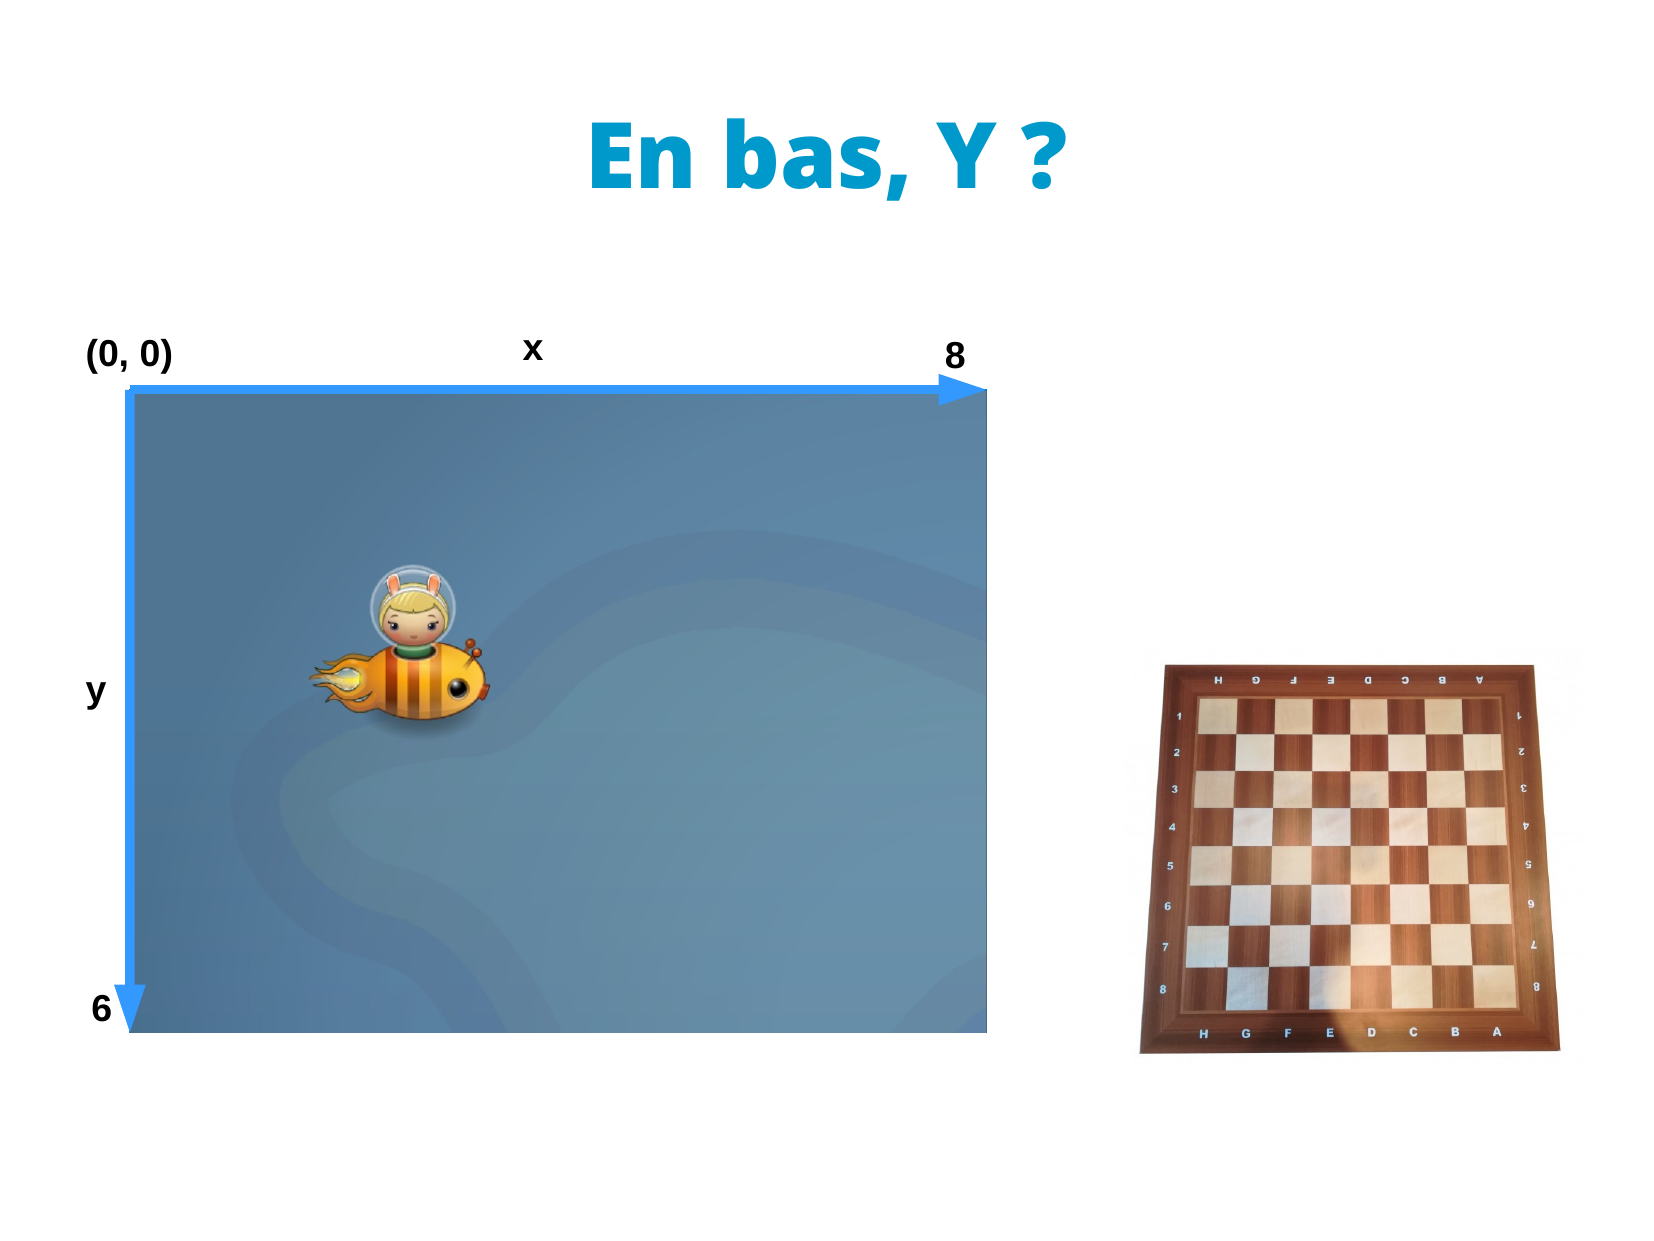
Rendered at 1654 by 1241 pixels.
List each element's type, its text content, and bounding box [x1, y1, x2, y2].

text_box 6 [76, 980, 172, 1040]
text_box x [507, 318, 556, 402]
text_box 8 [720, 327, 981, 385]
picture [1123, 625, 1583, 1085]
text_box y [70, 661, 119, 745]
picture [135, 390, 987, 1033]
title En bas, Y ? [82, 49, 1571, 257]
text_box (0, 0) [70, 324, 189, 384]
